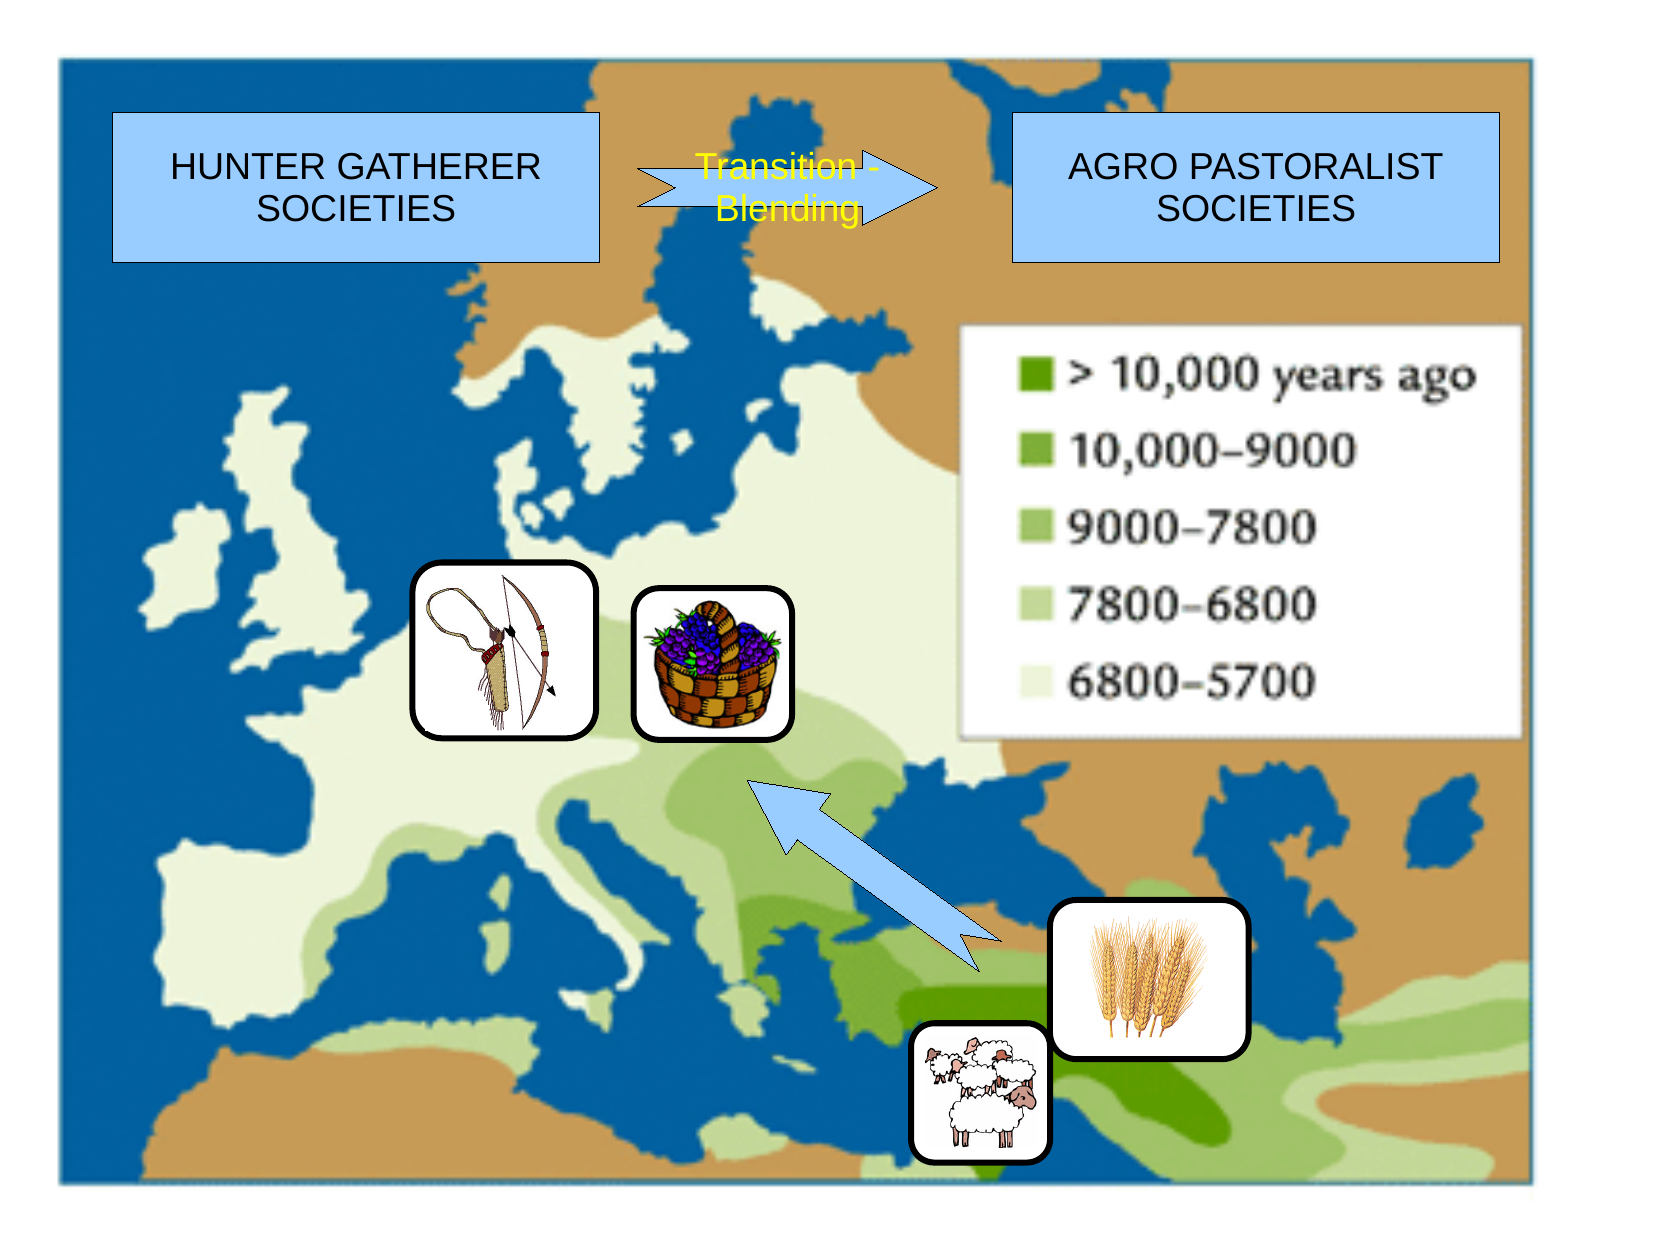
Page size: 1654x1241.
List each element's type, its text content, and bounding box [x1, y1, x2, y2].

text_box [911, 899, 1249, 1163]
text_box [412, 562, 597, 739]
text_box Transition - Blending [637, 150, 938, 226]
text_box HUNTER GATHERER SOCIETIES [112, 112, 600, 263]
picture [37, 37, 1565, 1210]
text_box [633, 588, 793, 740]
text_box AGRO PASTORALIST SOCIETIES [1012, 112, 1500, 263]
text_box [747, 780, 1002, 972]
